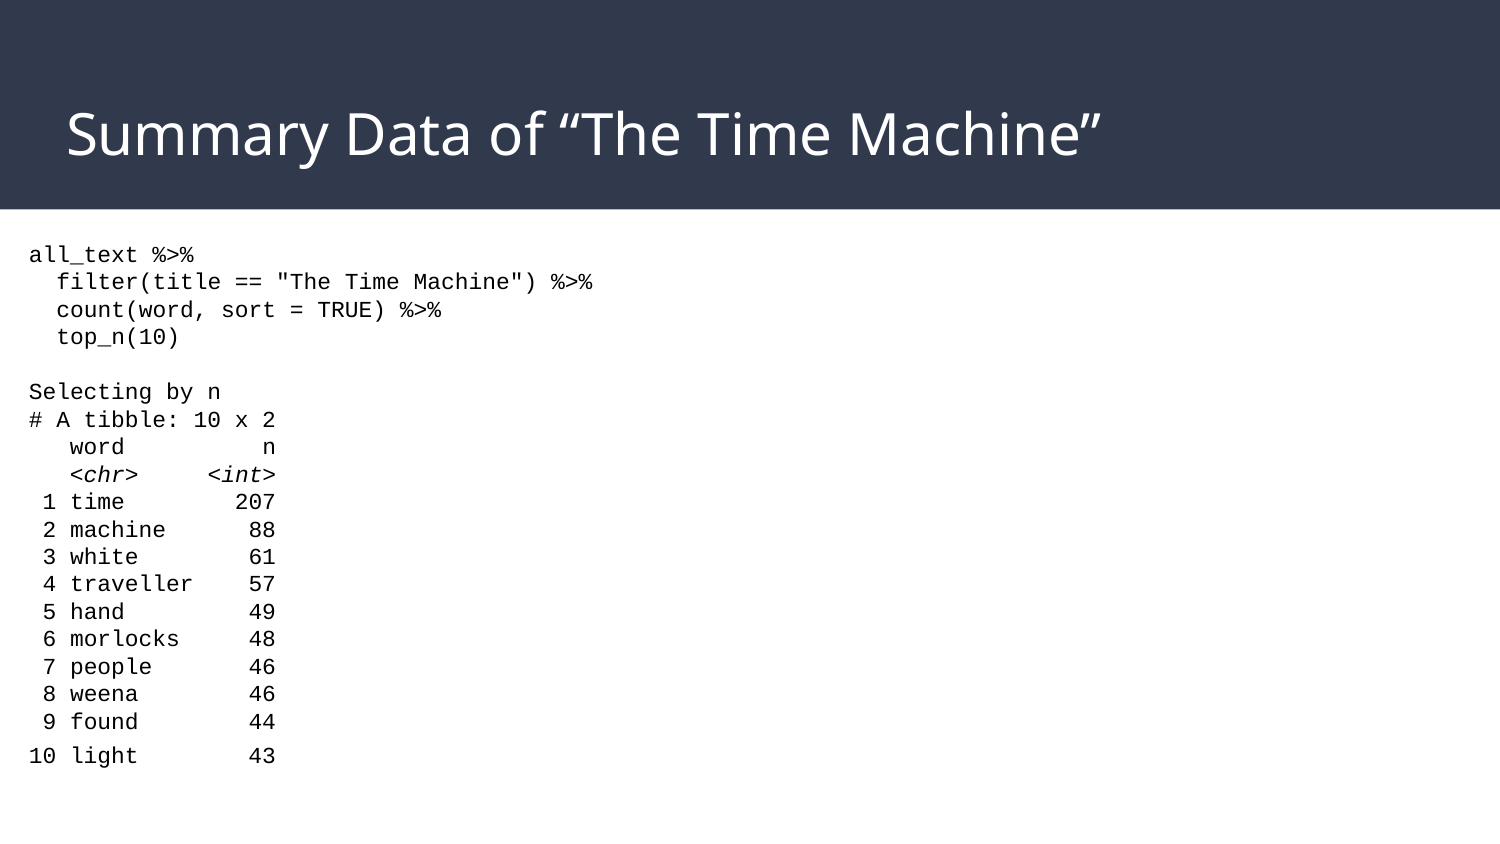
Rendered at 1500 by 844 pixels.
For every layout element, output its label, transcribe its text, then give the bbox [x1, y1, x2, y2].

title Summary Data of “The Time Machine” [51, 82, 1449, 185]
text_box all_text %>% filter(title == "The Time Machine") %>% count(word, sort = TRUE) %>% top_n(10) Selecting by n # A tibble: 10 x 2 word n <chr> <int> 1 time 207 2 machine 88 3 white 61 4 traveller 57 5 hand 49 6 morlocks 48 7 people 46 8 weena 46 9 found 44 10 light 43 [13, 224, 1487, 825]
